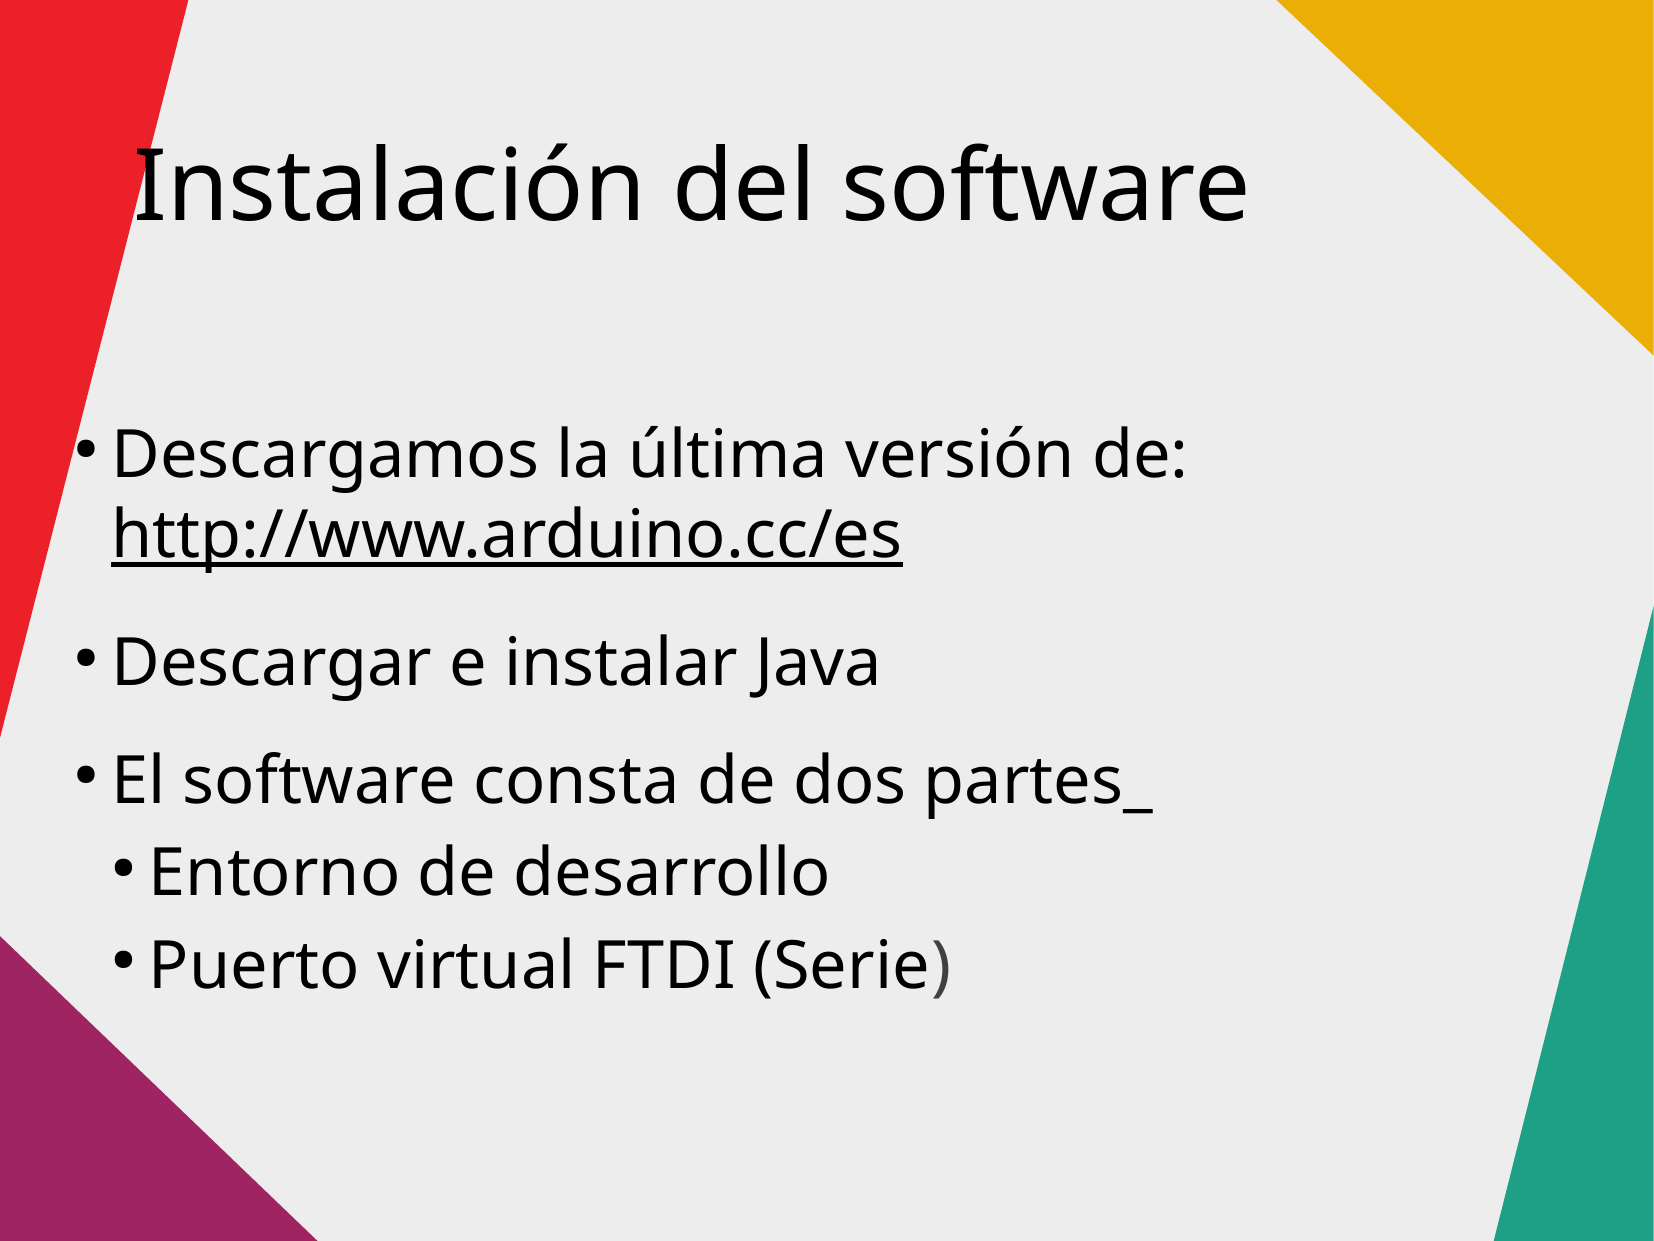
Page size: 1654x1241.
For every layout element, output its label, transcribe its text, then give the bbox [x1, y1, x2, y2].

title Instalación del software [118, 87, 1595, 249]
list Descargamos la última versión de: http://www.arduino.cc/es Descargar e instalar Java El software consta de dos partes_ Entorno de desarrollo Puerto virtual FTDI (Serie) [59, 403, 1595, 1146]
